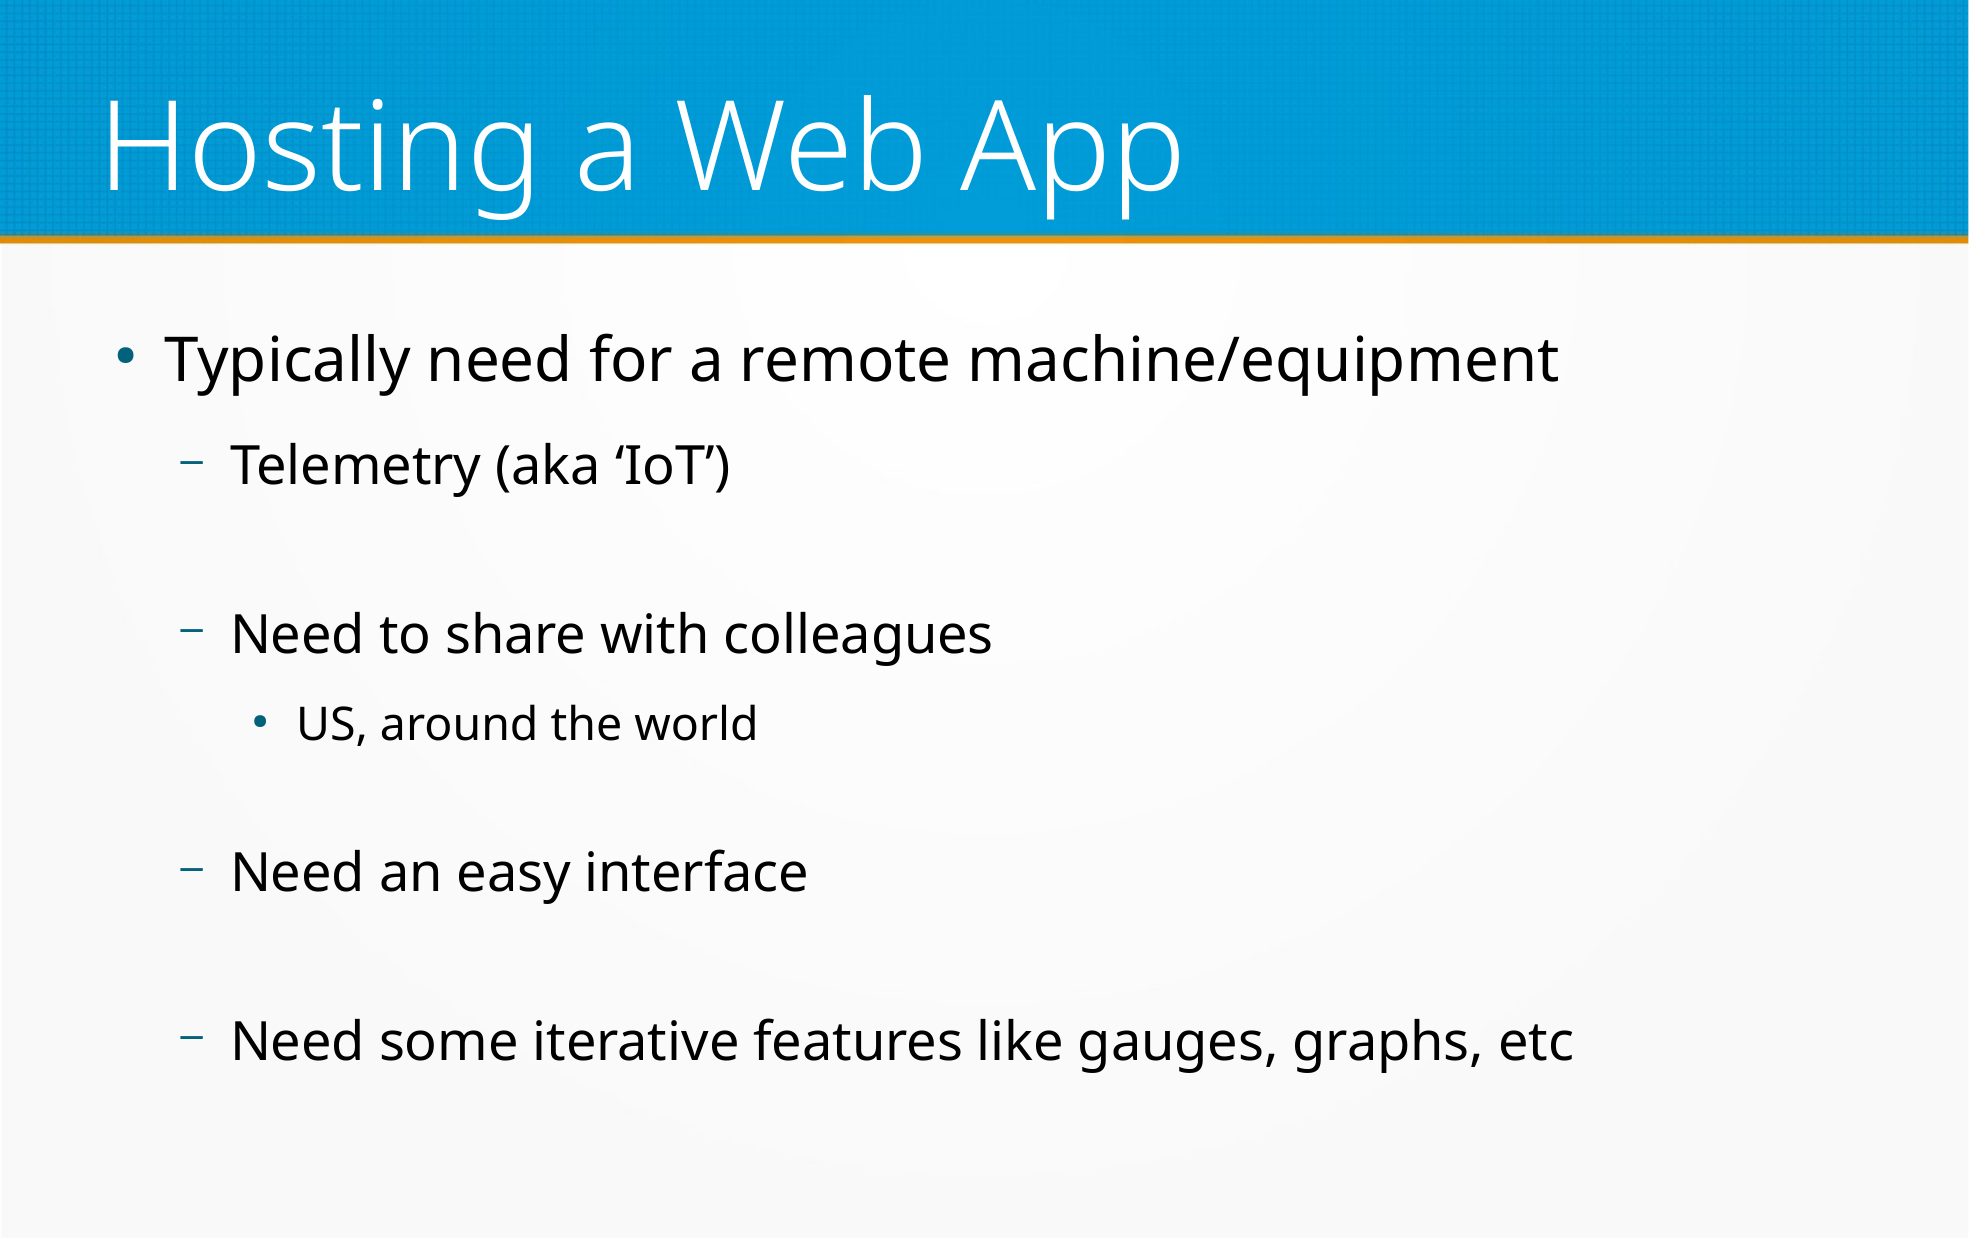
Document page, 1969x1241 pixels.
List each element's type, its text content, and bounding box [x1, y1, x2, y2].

picture [0, 233, 1969, 1241]
title Hosting a Web App [98, 19, 1870, 227]
list Typically need for a remote machine/equipment Telemetry (aka ‘IoT’) Need to share with colleagues US, around the world Need an easy interface Need some iterative features like gauges, graphs, etc [98, 315, 1861, 1081]
